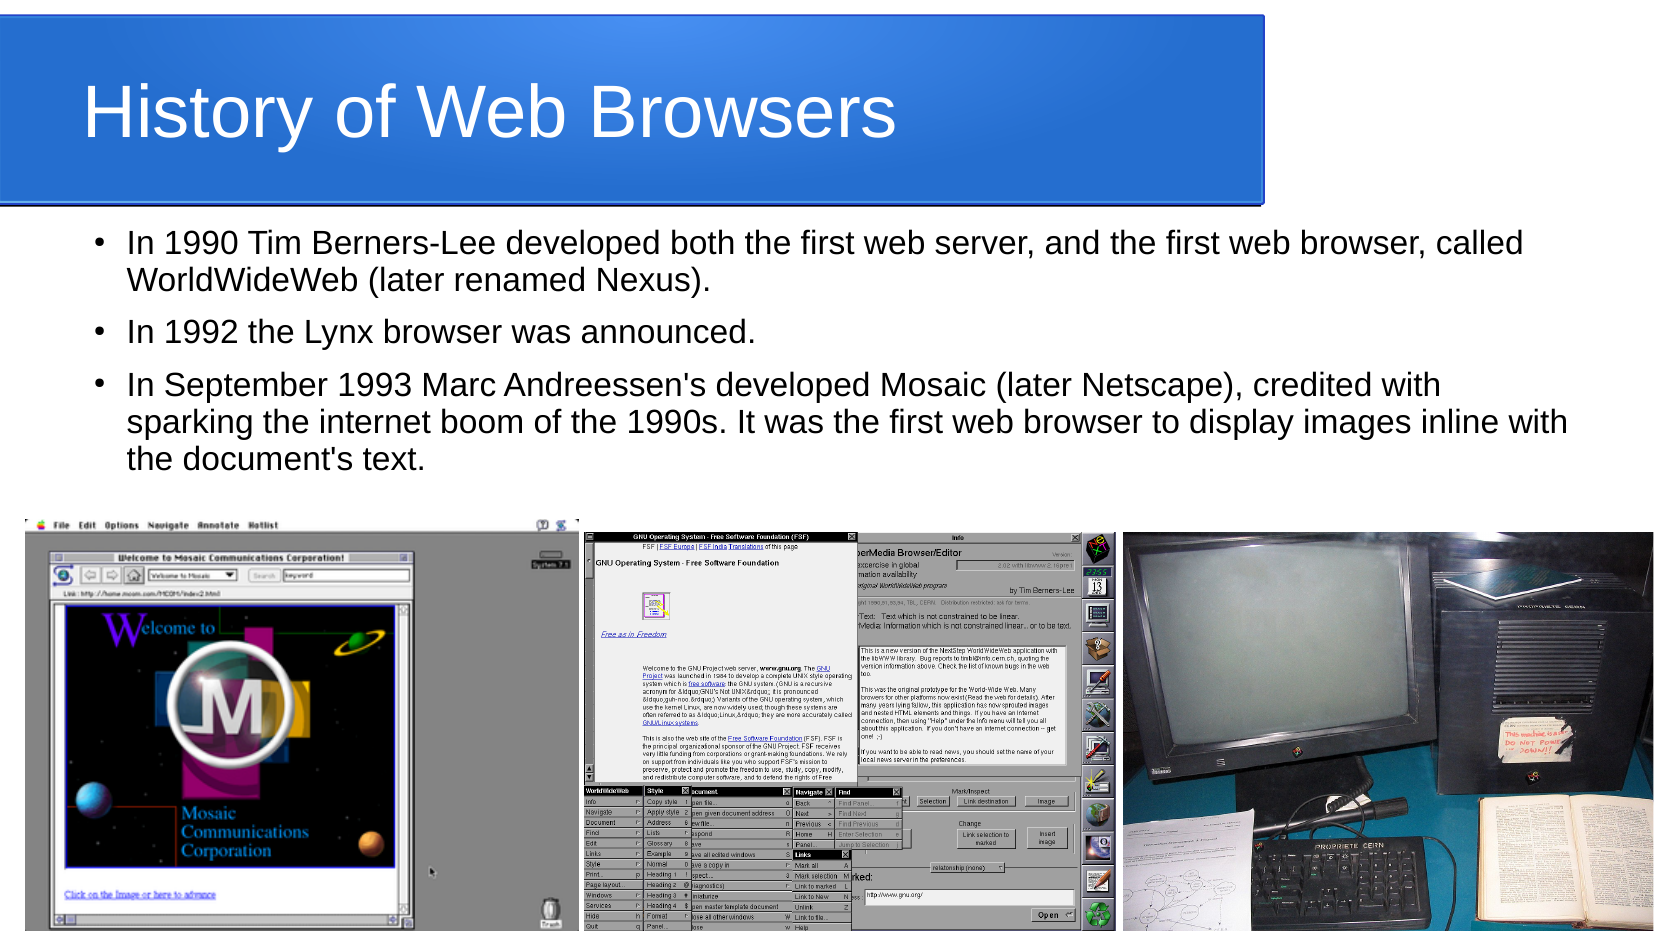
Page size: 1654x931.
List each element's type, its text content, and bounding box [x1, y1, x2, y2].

picture [1123, 532, 1654, 931]
title History of Web Browsers [82, 35, 1235, 189]
list In 1990 Tim Berners-Lee developed both the first web server, and the first web browser, called WorldWideWeb (later renamed Nexus). In 1992 the Lynx browser was announced. In September 1993 Marc Andreessen's developed Mosaic (later Netscape), credited with sparking the internet boom of the 1990s. It was the first web browser to display images inline with the document's text. [82, 224, 1571, 482]
picture [584, 532, 1116, 931]
picture [25, 519, 579, 931]
